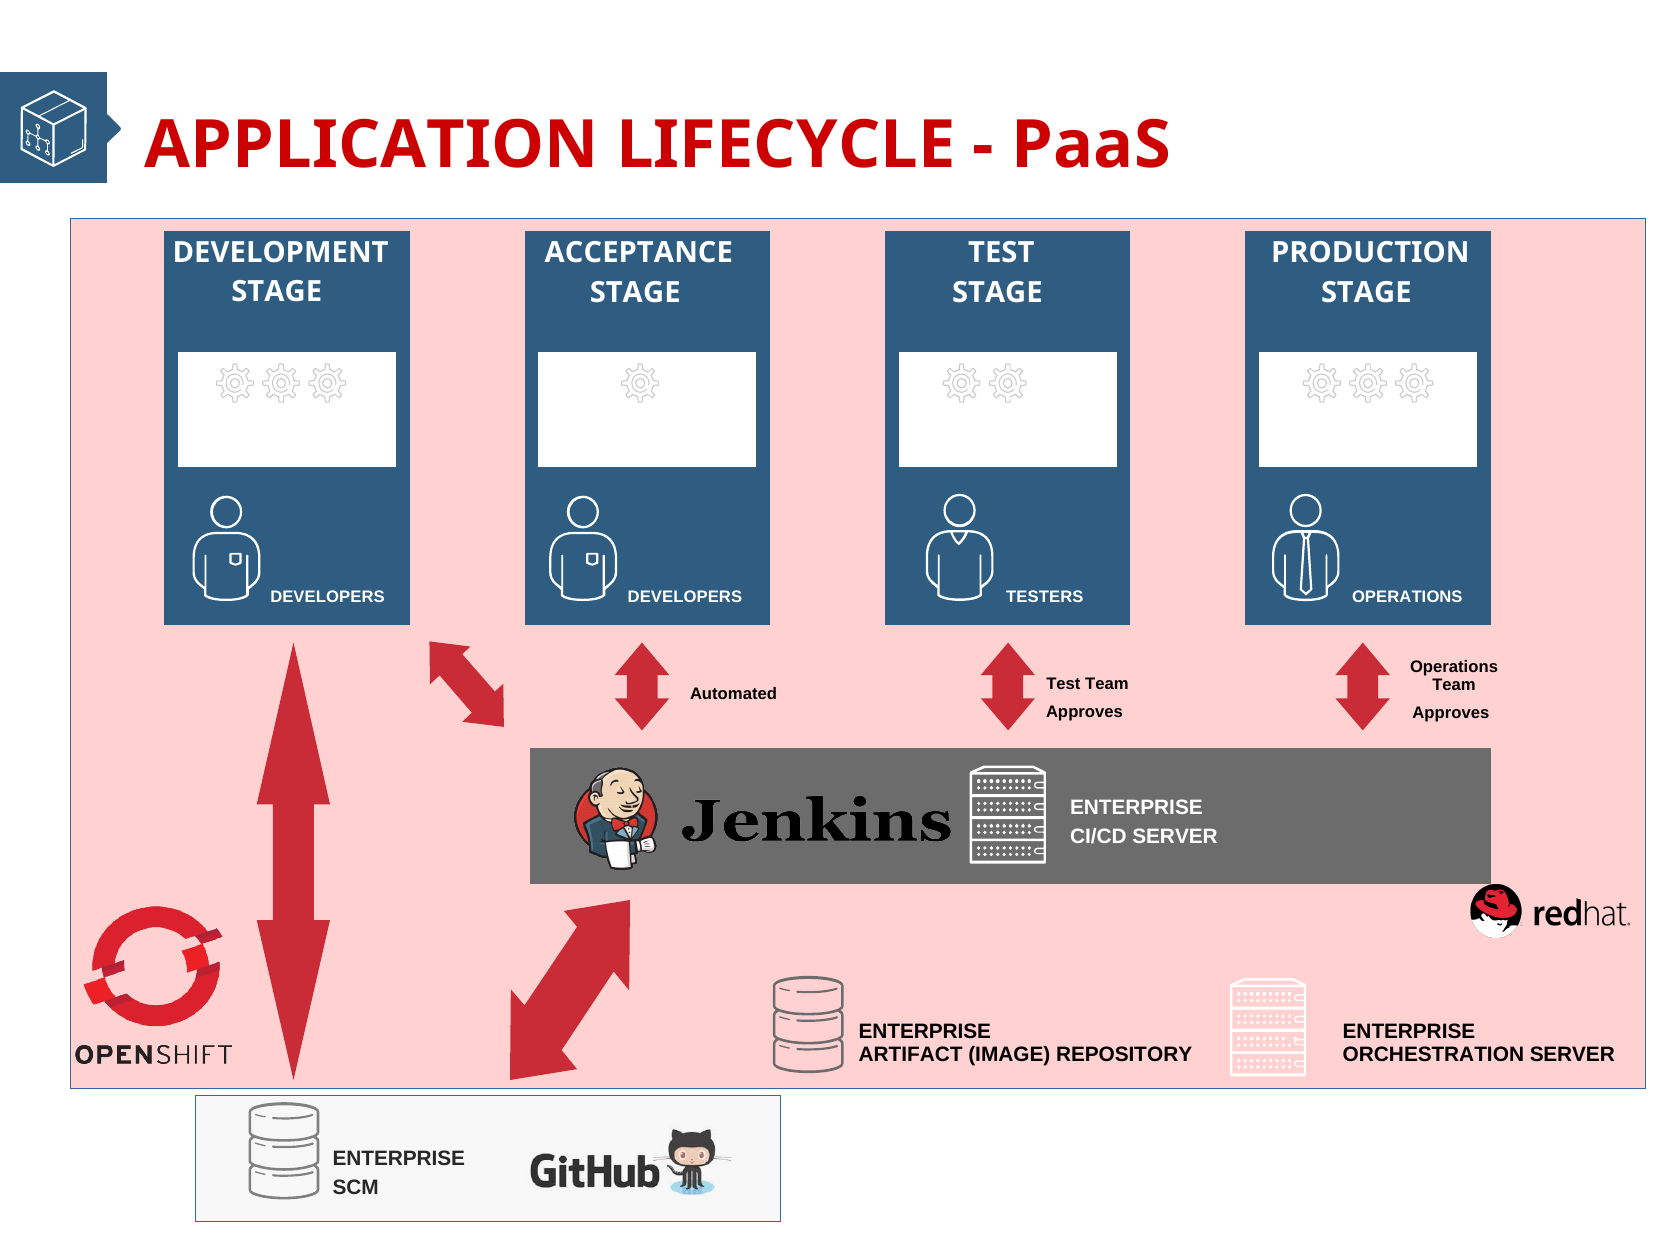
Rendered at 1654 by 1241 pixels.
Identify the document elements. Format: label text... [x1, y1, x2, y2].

text_box Automated [690, 675, 789, 701]
text_box TEST STAGE [952, 231, 1064, 297]
text_box APPLICATION LIFECYCLE - PaaS [144, 96, 1256, 171]
picture [75, 906, 232, 1064]
text_box [0, 72, 121, 183]
text_box ENTERPRISE CI/CD SERVER [1070, 795, 1231, 845]
text_box DEVELOPMENT STAGE [172, 230, 396, 297]
text_box [70, 218, 1646, 1089]
text_box OPERATIONS [1352, 577, 1474, 604]
text_box ENTERPRISE ORCHESTRATION SERVER [1342, 1019, 1619, 1067]
picture [1466, 883, 1632, 939]
text_box Operations Team Approves [1410, 656, 1509, 721]
text_box ENTERPRISE ARTIFACT (IMAGE) REPOSITORY [858, 1019, 1195, 1066]
picture [570, 764, 954, 873]
text_box DEVELOPERS [270, 577, 398, 604]
text_box Test Team Approves [1046, 673, 1145, 719]
text_box [195, 1095, 781, 1222]
text_box PRODUCTION STAGE [1270, 231, 1469, 297]
text_box ACCEPTANCE STAGE [544, 231, 746, 297]
text_box TESTERS [1006, 577, 1094, 604]
text_box DEVELOPERS [627, 577, 755, 604]
